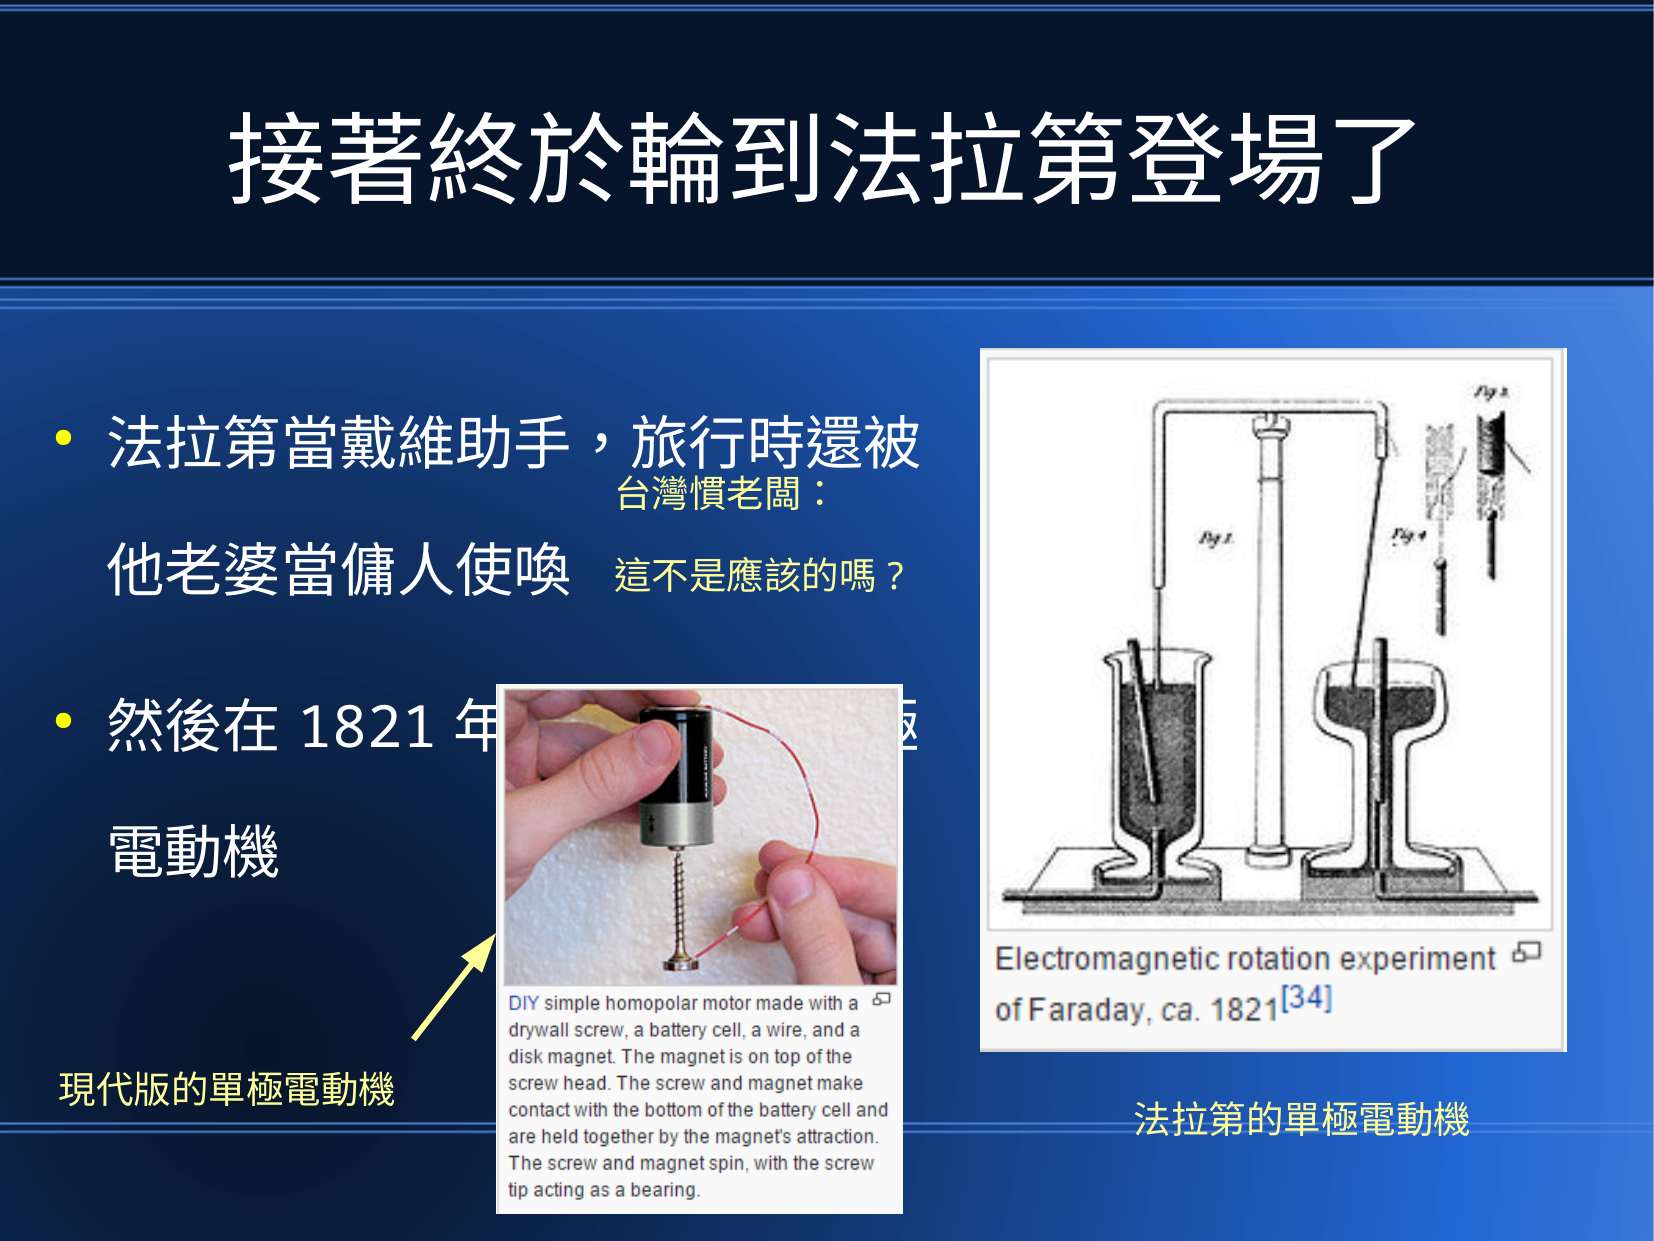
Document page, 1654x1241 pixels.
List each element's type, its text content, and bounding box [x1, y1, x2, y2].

title 接著終於輪到法拉第登場了 [82, 49, 1571, 257]
text_box 台灣慣老闆： 這不是應該的嗎? [614, 437, 957, 550]
text_box 法拉第的單極電動機 [1133, 1062, 1477, 1176]
picture [496, 684, 903, 1214]
text_box 現代版的單極電動機 [59, 1032, 402, 1146]
list 法拉第當戴維助手，旅行時還被他老婆當傭人使喚 然後在1821年做出了一個單極電動機 [35, 355, 934, 1241]
picture [0, 0, 1654, 1241]
